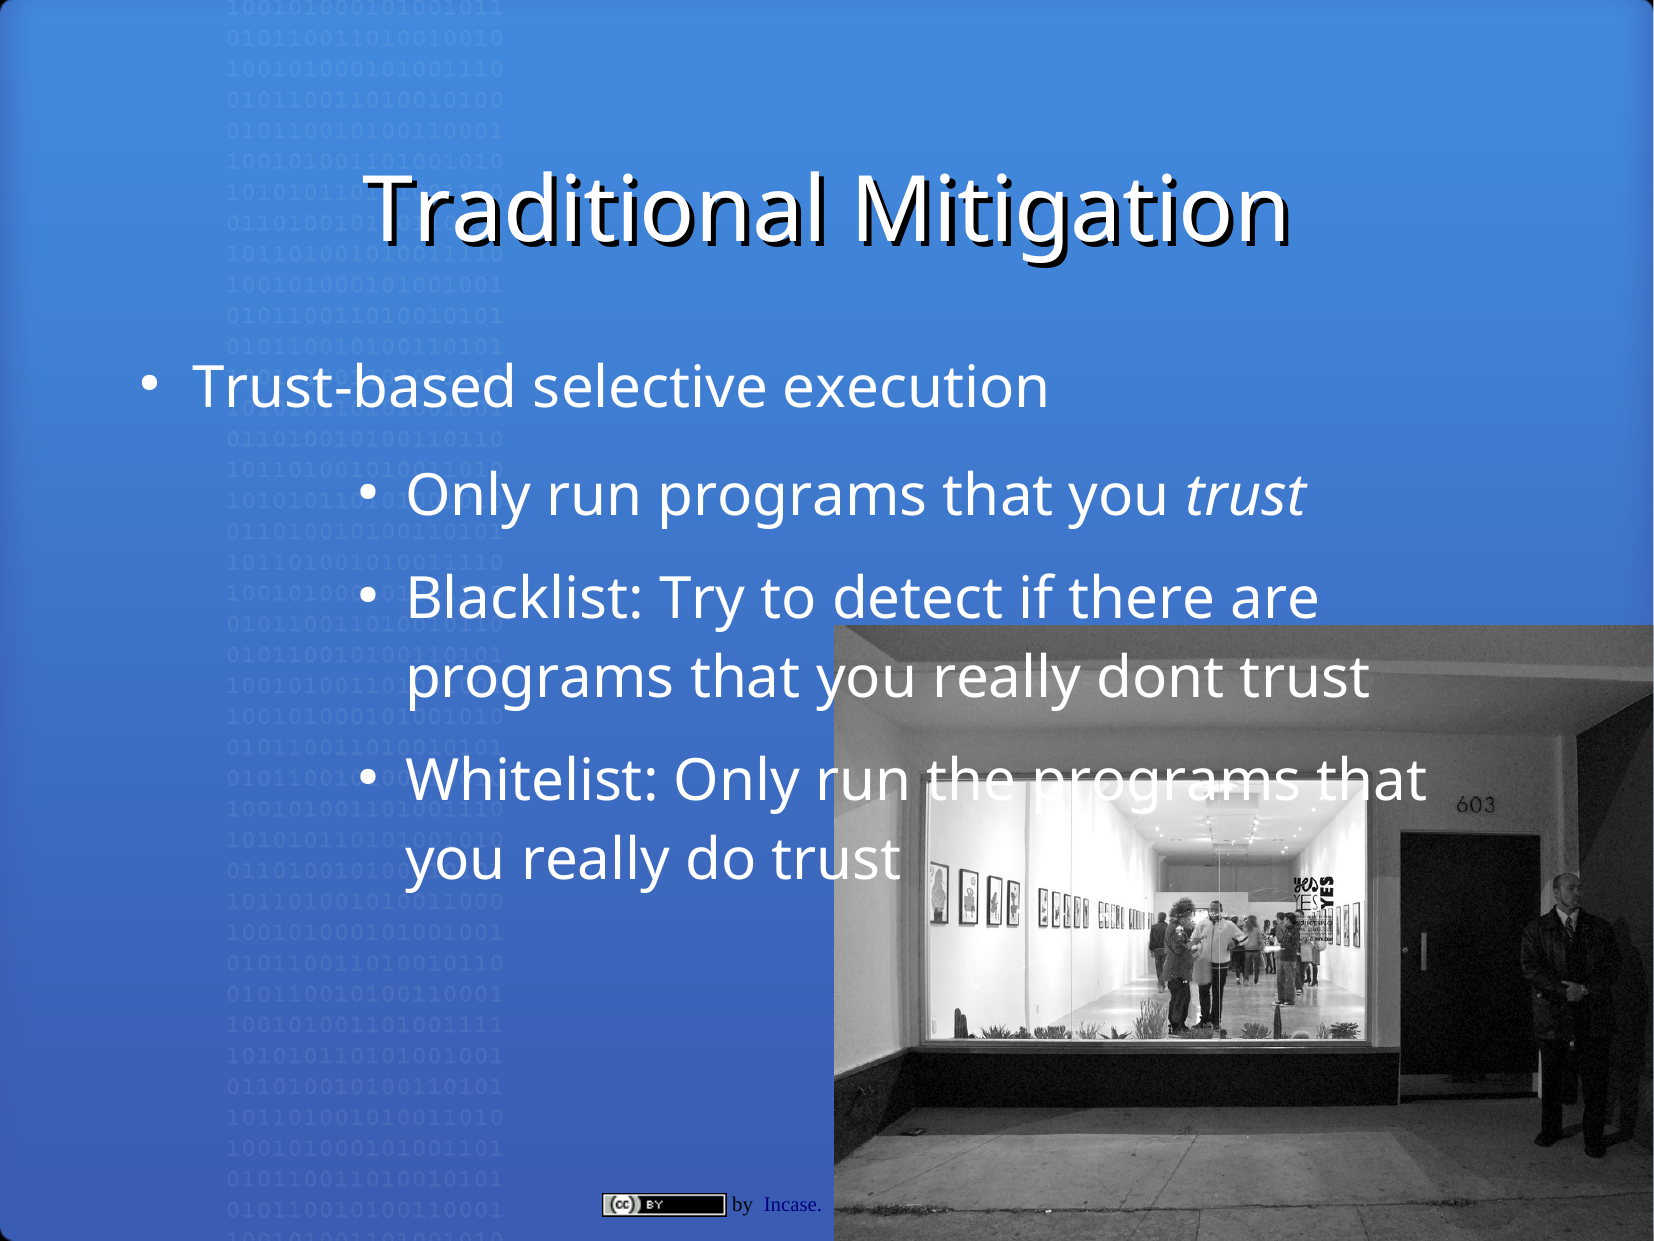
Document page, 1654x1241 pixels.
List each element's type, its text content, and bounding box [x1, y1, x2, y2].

title Traditional Mitigation [121, 102, 1534, 310]
text_box by Incase. [732, 1193, 827, 1217]
list Trust-based selective execution Only run programs that you trust Blacklist: Try to detect if there are programs that you really dont trust Whitelist: Only run the programs that you really do trust [121, 344, 1534, 1127]
picture [0, 0, 1654, 1241]
